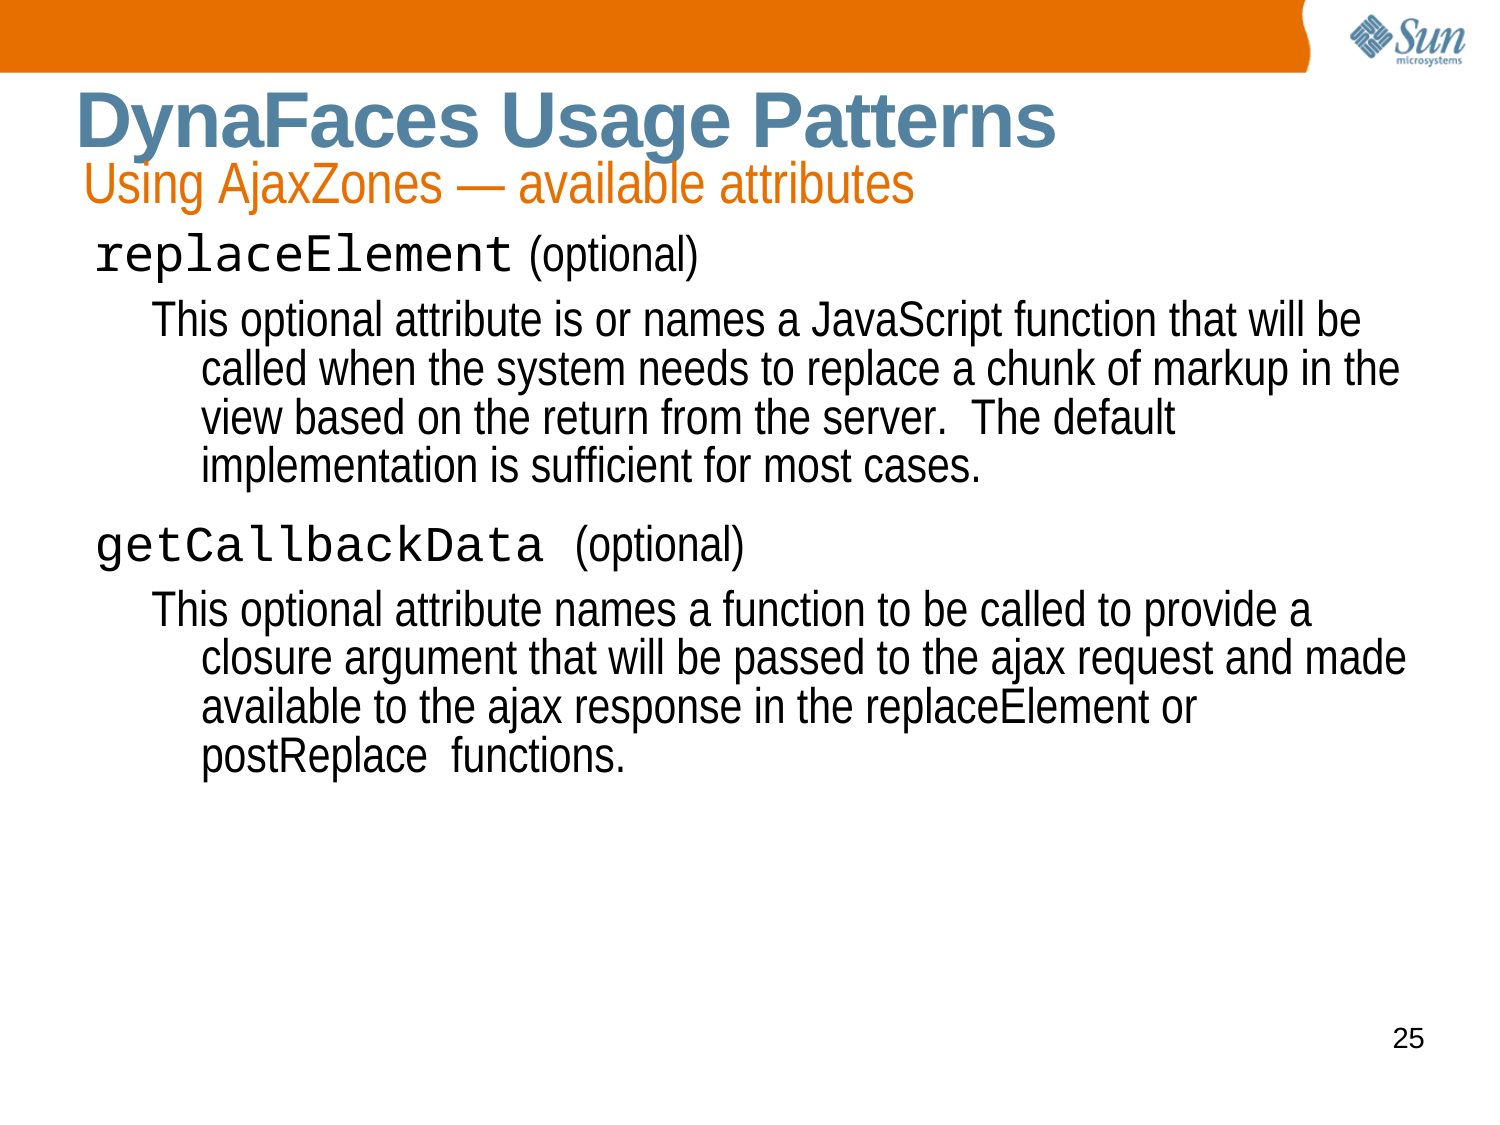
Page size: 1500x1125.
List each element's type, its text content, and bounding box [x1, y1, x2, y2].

list replaceElement (optional) This optional attribute is or names a JavaScript function that will be called when the system needs to replace a chunk of markup in the view based on the return from the server. The default implementation is sufficient for most cases. getCallbackData (optional) This optional attribute names a function to be called to provide a closure argument that will be passed to the ajax request and made available to the ajax response in the replaceElement or postReplace functions. [75, 224, 1412, 1056]
text_box Using AjaxZones — available attributes [83, 157, 1351, 224]
title DynaFaces Usage Patterns [75, 83, 1437, 188]
picture [0, 0, 1500, 75]
